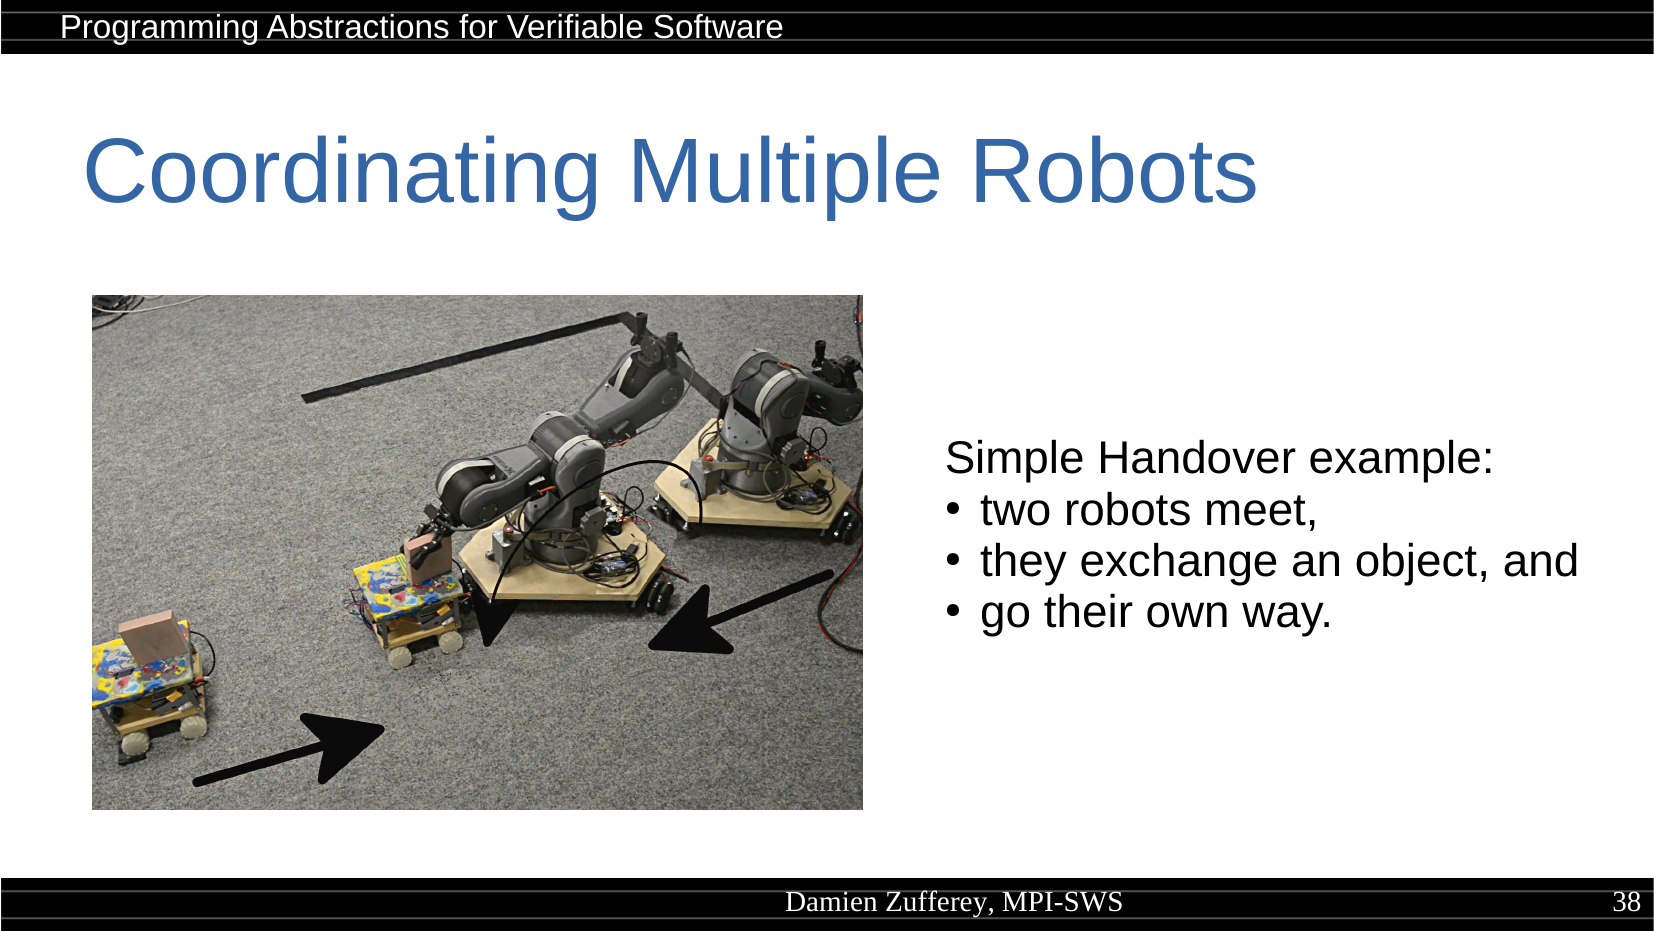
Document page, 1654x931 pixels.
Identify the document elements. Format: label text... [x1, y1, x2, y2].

title Coordinating Multiple Robots [82, 92, 1571, 249]
picture [92, 295, 863, 811]
picture [1, 878, 1654, 931]
text_box Simple Handover example: two robots meet, they exchange an object, and go their own way. [930, 425, 1595, 646]
picture [1, 0, 1654, 54]
